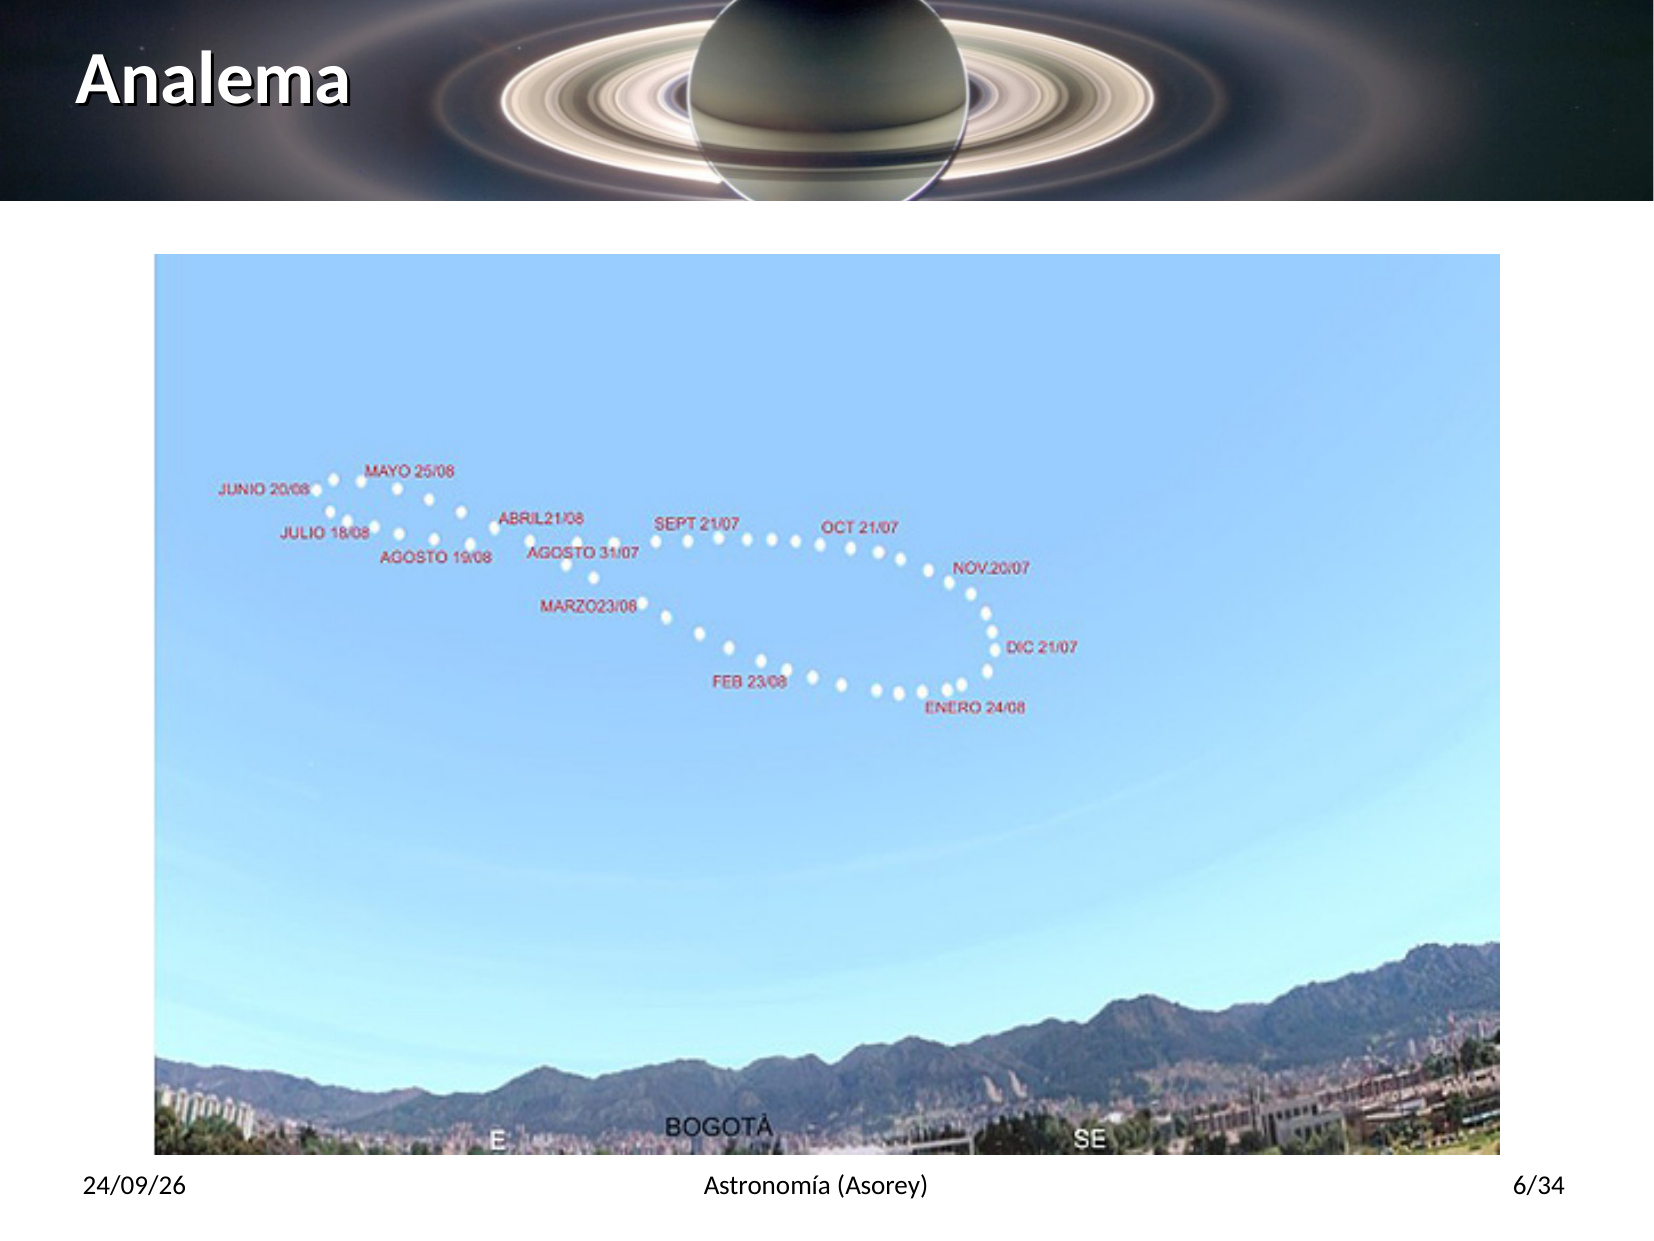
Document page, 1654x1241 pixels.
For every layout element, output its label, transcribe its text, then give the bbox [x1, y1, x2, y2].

picture [0, 0, 1654, 201]
picture [153, 254, 1500, 1156]
title Analema [75, 19, 1564, 151]
